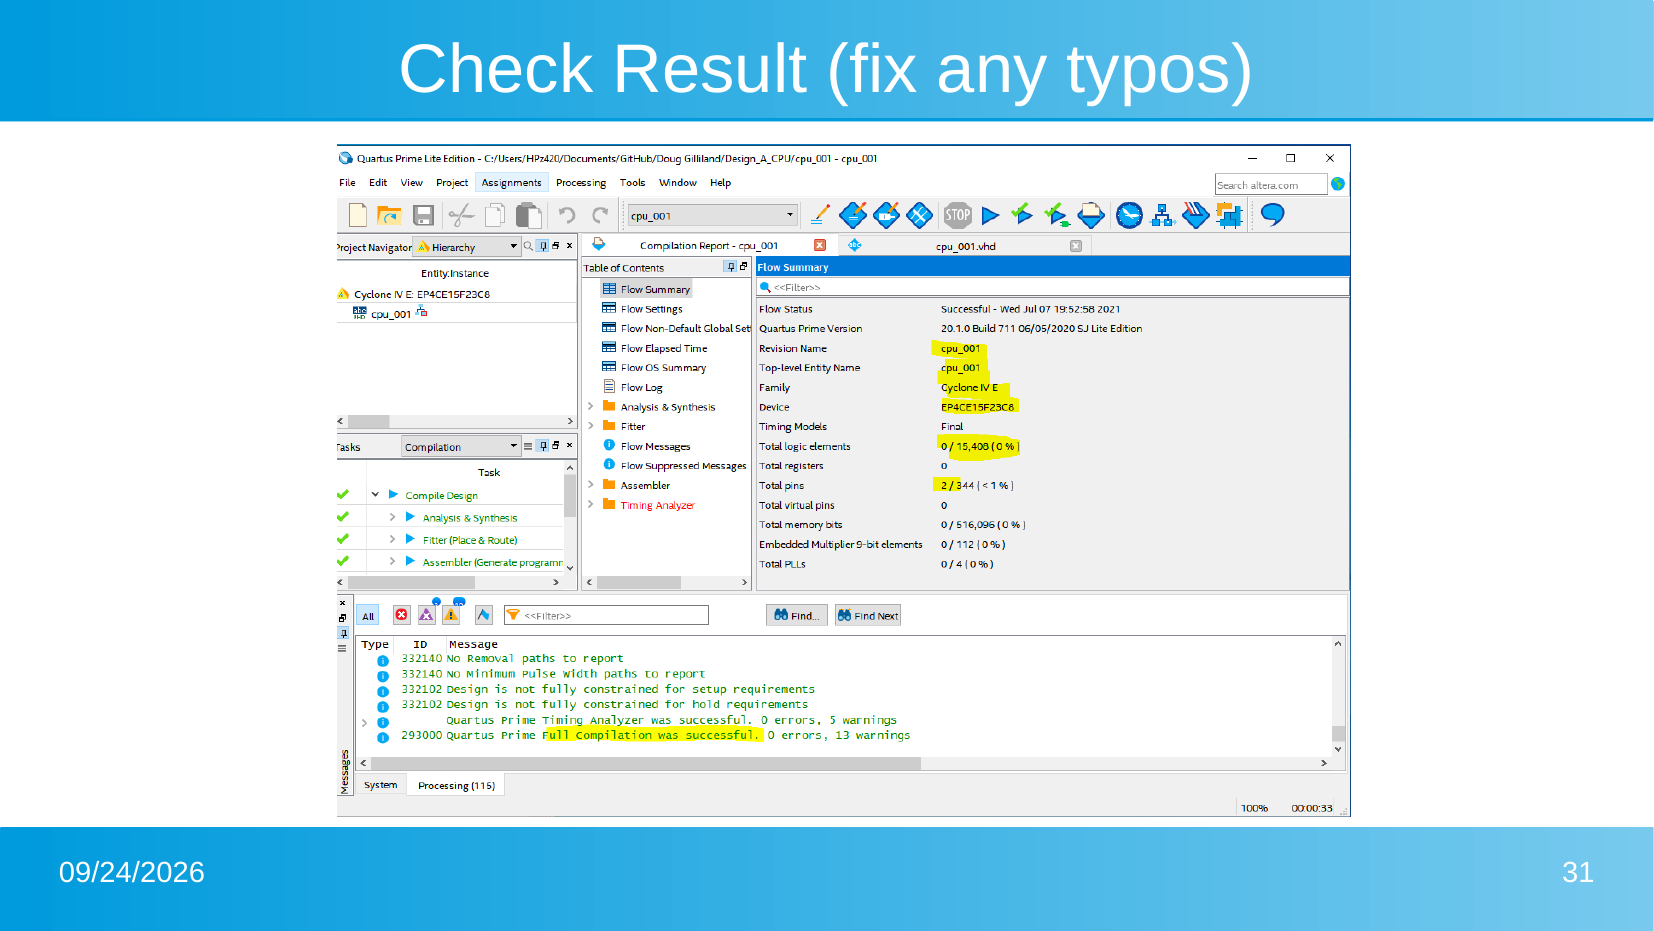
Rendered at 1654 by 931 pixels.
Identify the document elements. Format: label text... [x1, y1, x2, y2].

picture [337, 144, 1351, 817]
title Check Result (fix any typos) [59, 29, 1595, 108]
